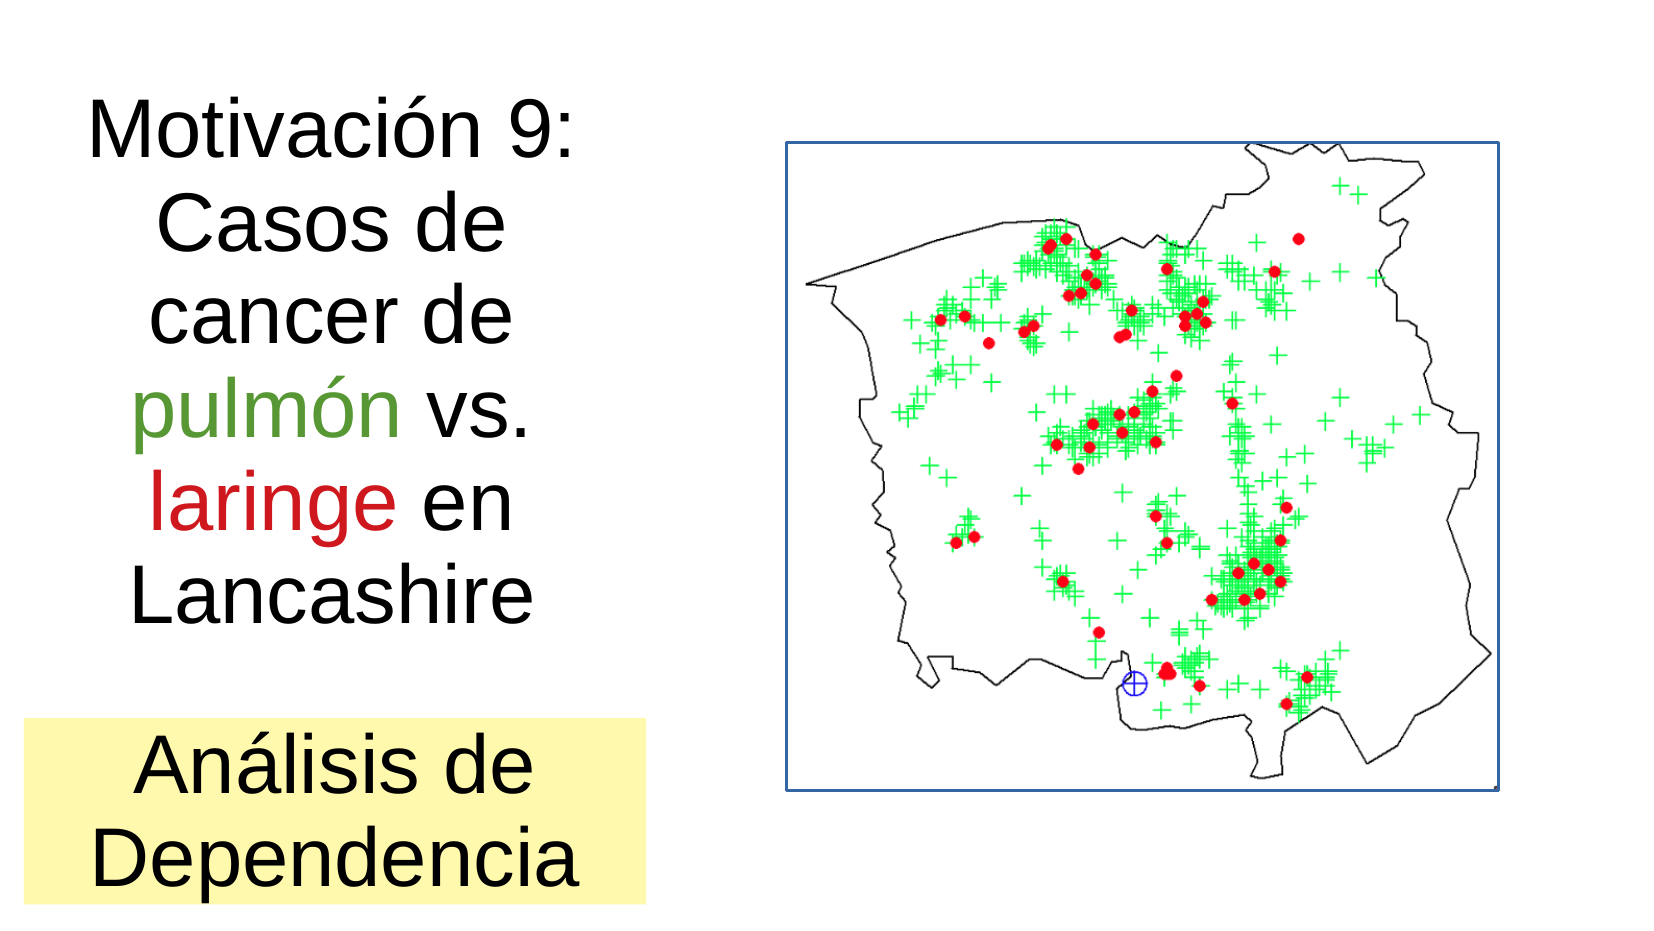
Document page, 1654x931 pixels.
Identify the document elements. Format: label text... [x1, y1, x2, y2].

title Análisis de Dependencia [23, 718, 647, 905]
picture [788, 143, 1497, 789]
title Motivación 9: Casos de cancer de pulmón vs. laringe en Lancashire [35, 27, 628, 696]
